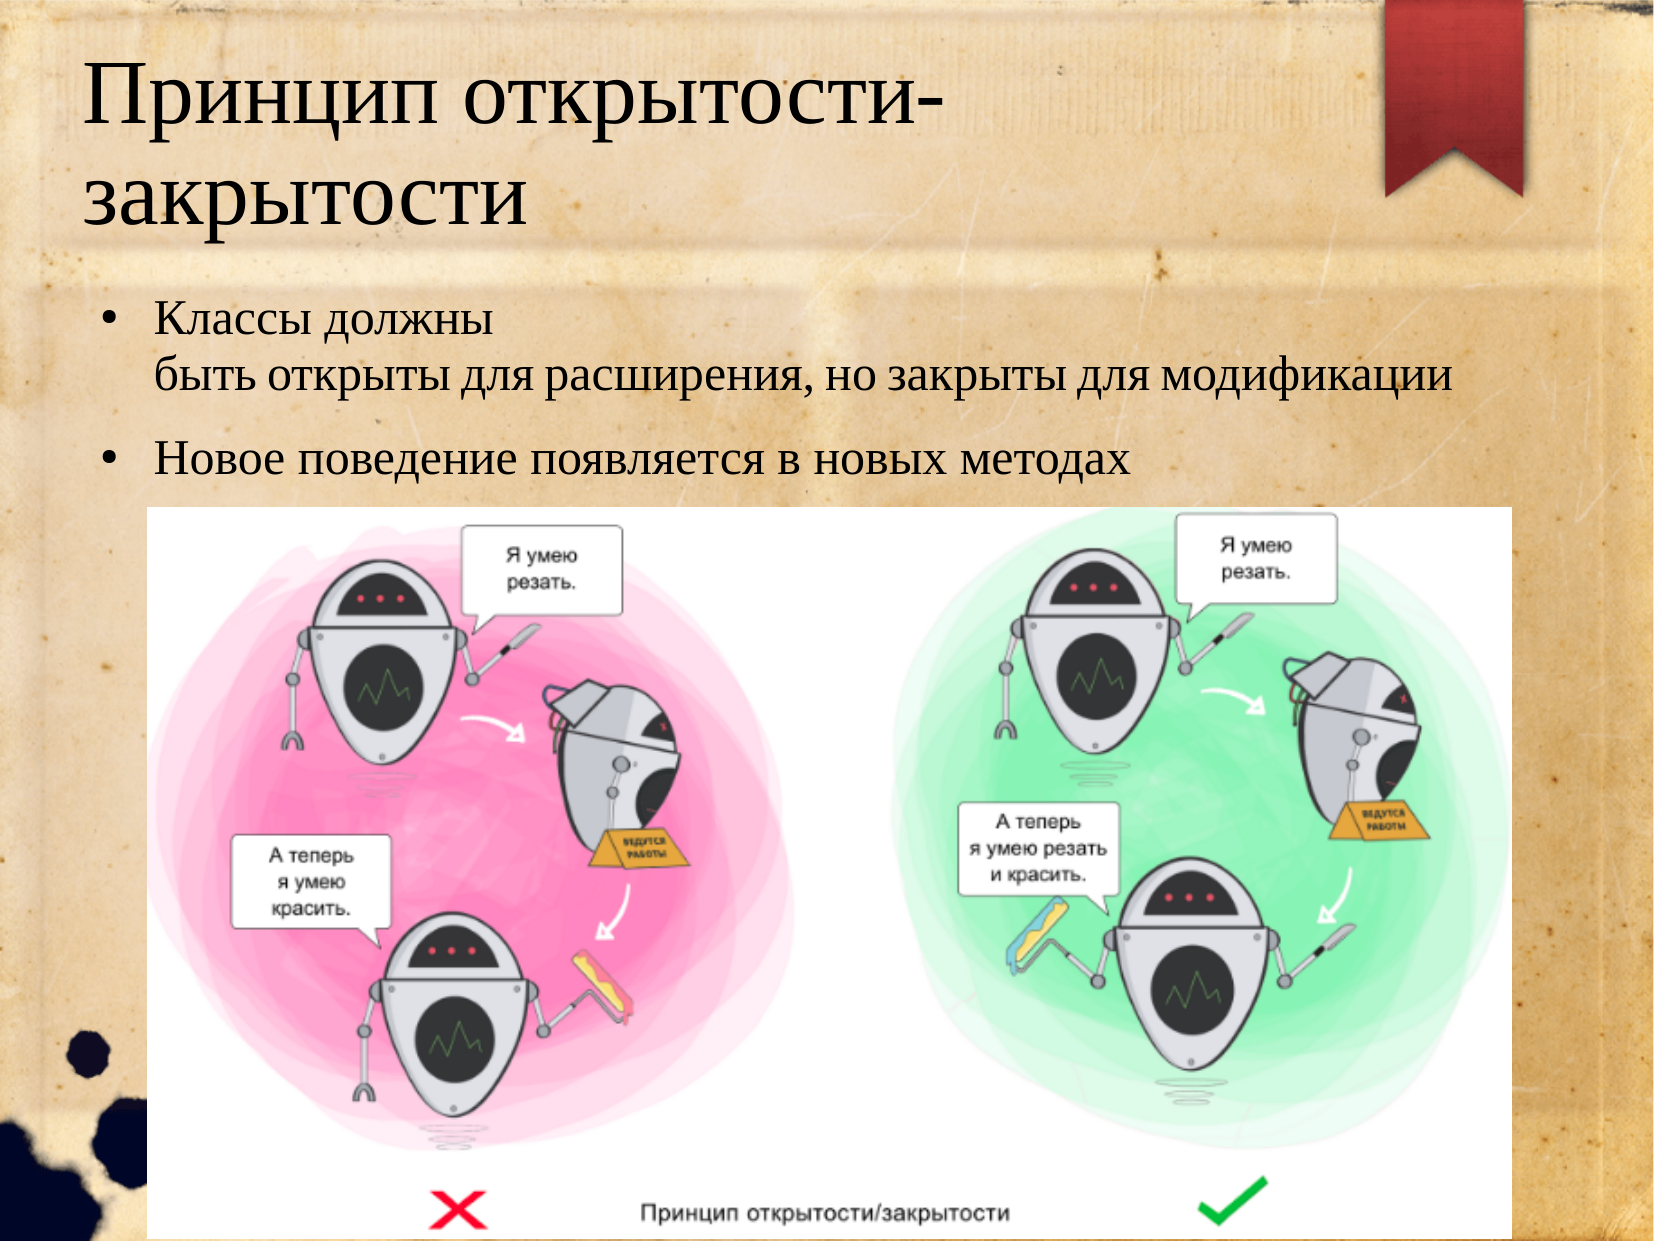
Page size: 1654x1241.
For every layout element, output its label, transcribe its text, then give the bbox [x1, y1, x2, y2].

list Классы должны быть открыты для расширения, но закрыты для модификации Новое поведение появляется в новых методах [82, 290, 1538, 1010]
picture [0, 0, 1654, 1241]
title Принцип открытости-закрытости [82, 40, 1347, 245]
